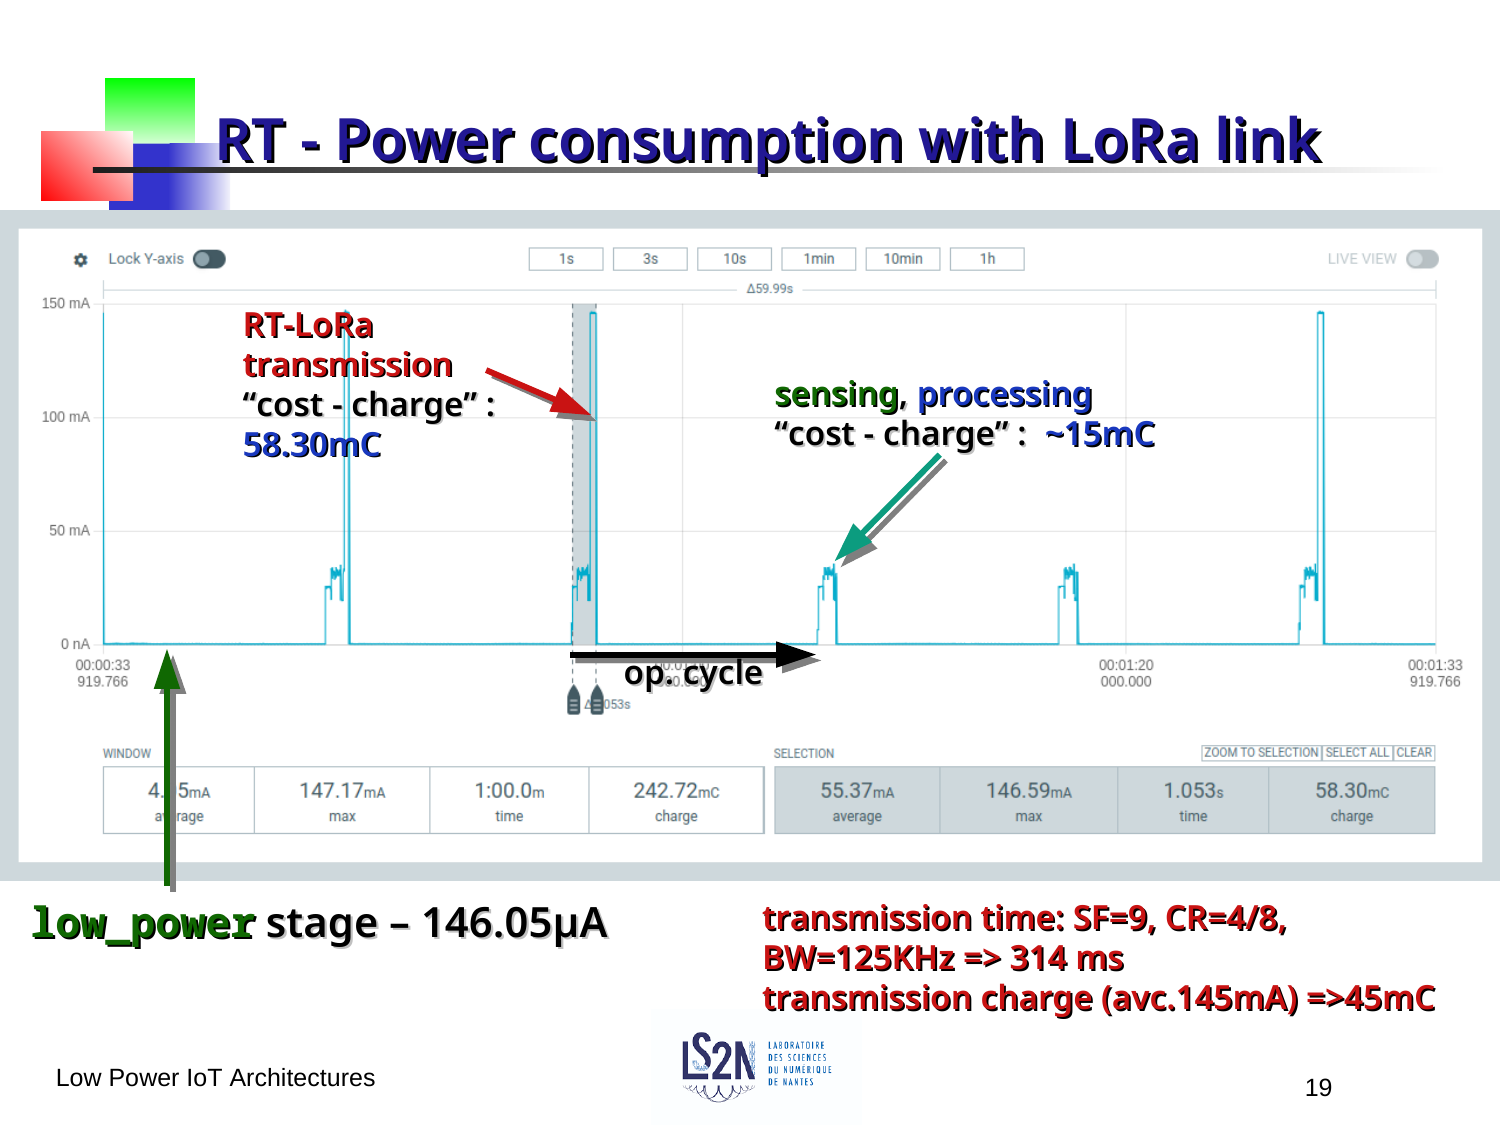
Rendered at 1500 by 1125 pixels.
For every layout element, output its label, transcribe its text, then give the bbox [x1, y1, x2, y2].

text_box op. cycle [608, 643, 787, 699]
title RT - Power consumption with LoRa link [199, 84, 1424, 180]
text_box transmission time: SF=9, CR=4/8, BW=125KHz => 314 ms transmission charge (avc.145mA) =>45mC [747, 888, 1498, 1024]
picture [651, 1009, 862, 1125]
text_box RT-LoRa transmission “cost - charge” : 58.30mC [227, 295, 543, 471]
text_box low_power stage – 146.05µA [15, 888, 656, 954]
picture [0, 210, 1500, 881]
text_box sensing, processing “cost - charge” : ~15mC [759, 365, 1180, 471]
